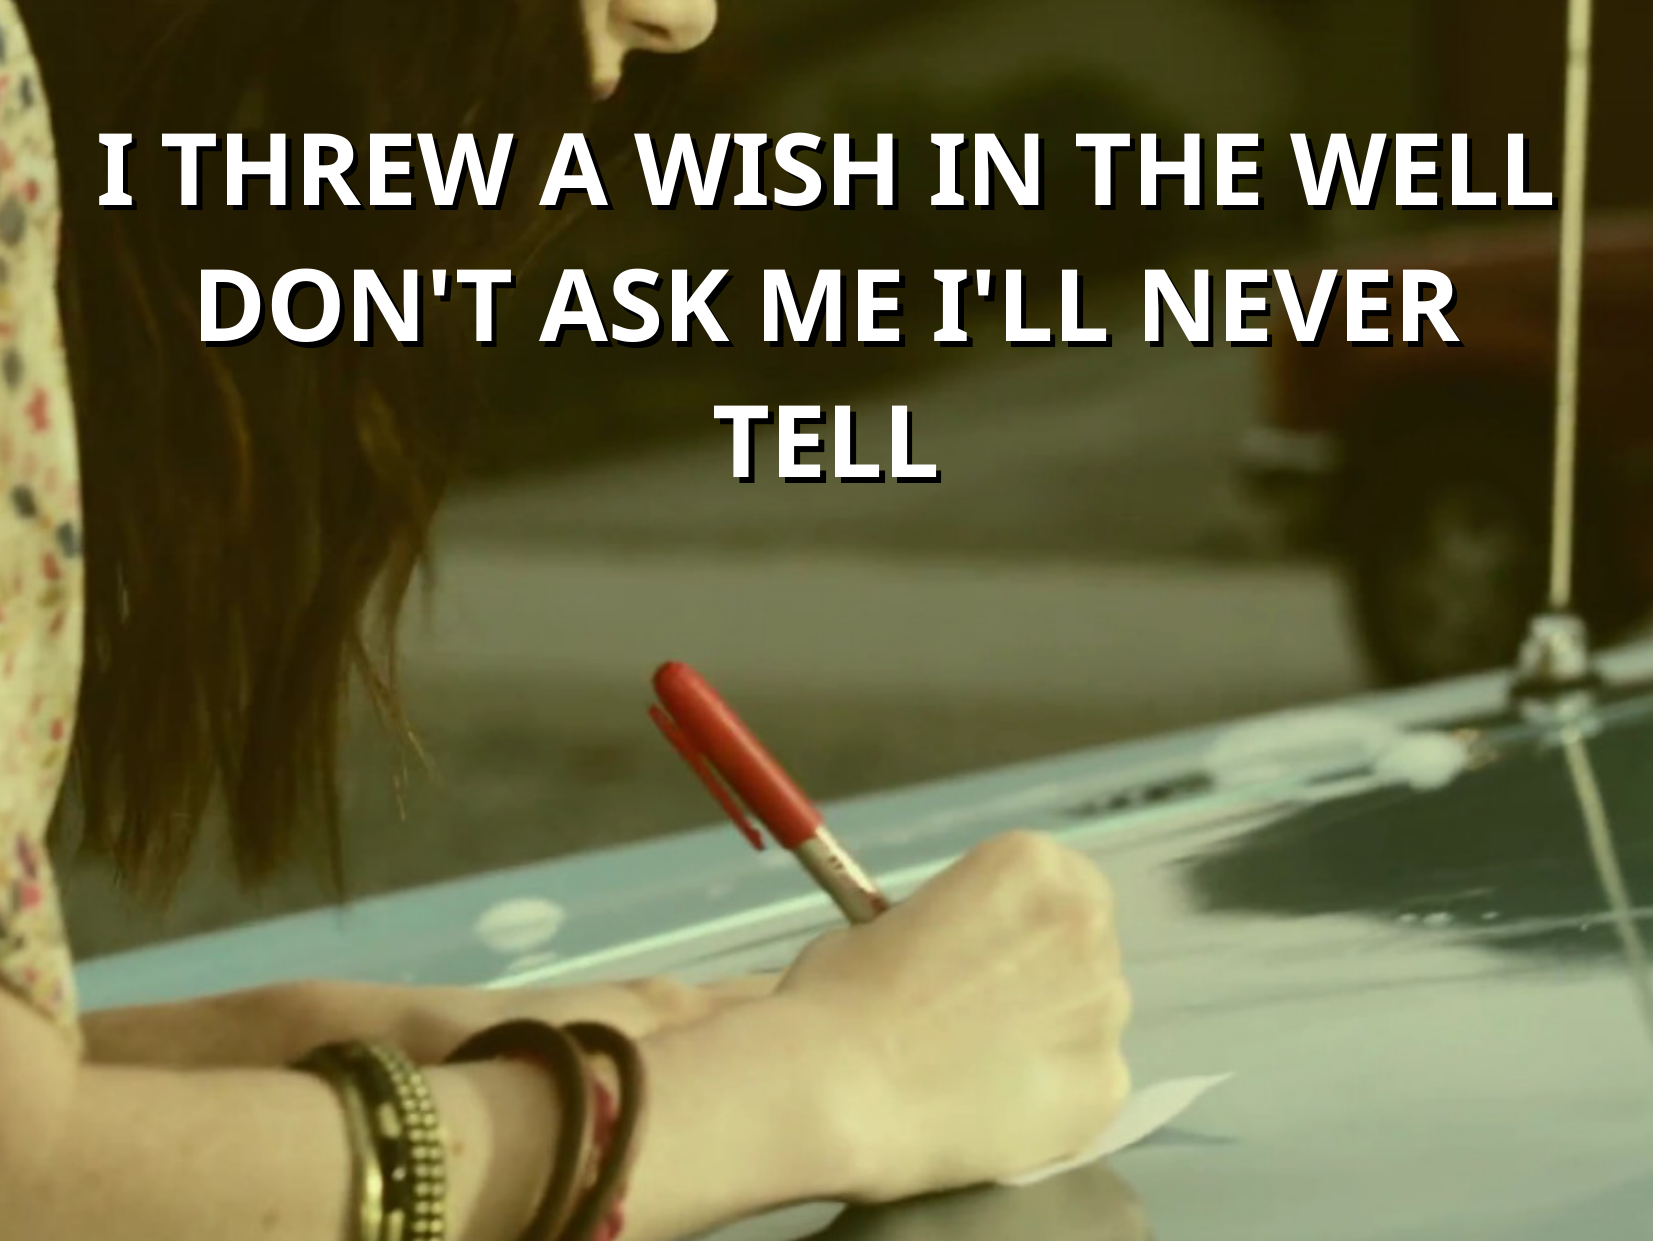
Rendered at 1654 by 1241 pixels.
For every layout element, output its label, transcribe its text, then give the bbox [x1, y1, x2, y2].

subtitle I THREW A WISH IN THE WELL DON'T ASK ME I'LL NEVER TELL [82, 189, 1571, 415]
picture [0, 0, 1653, 1241]
